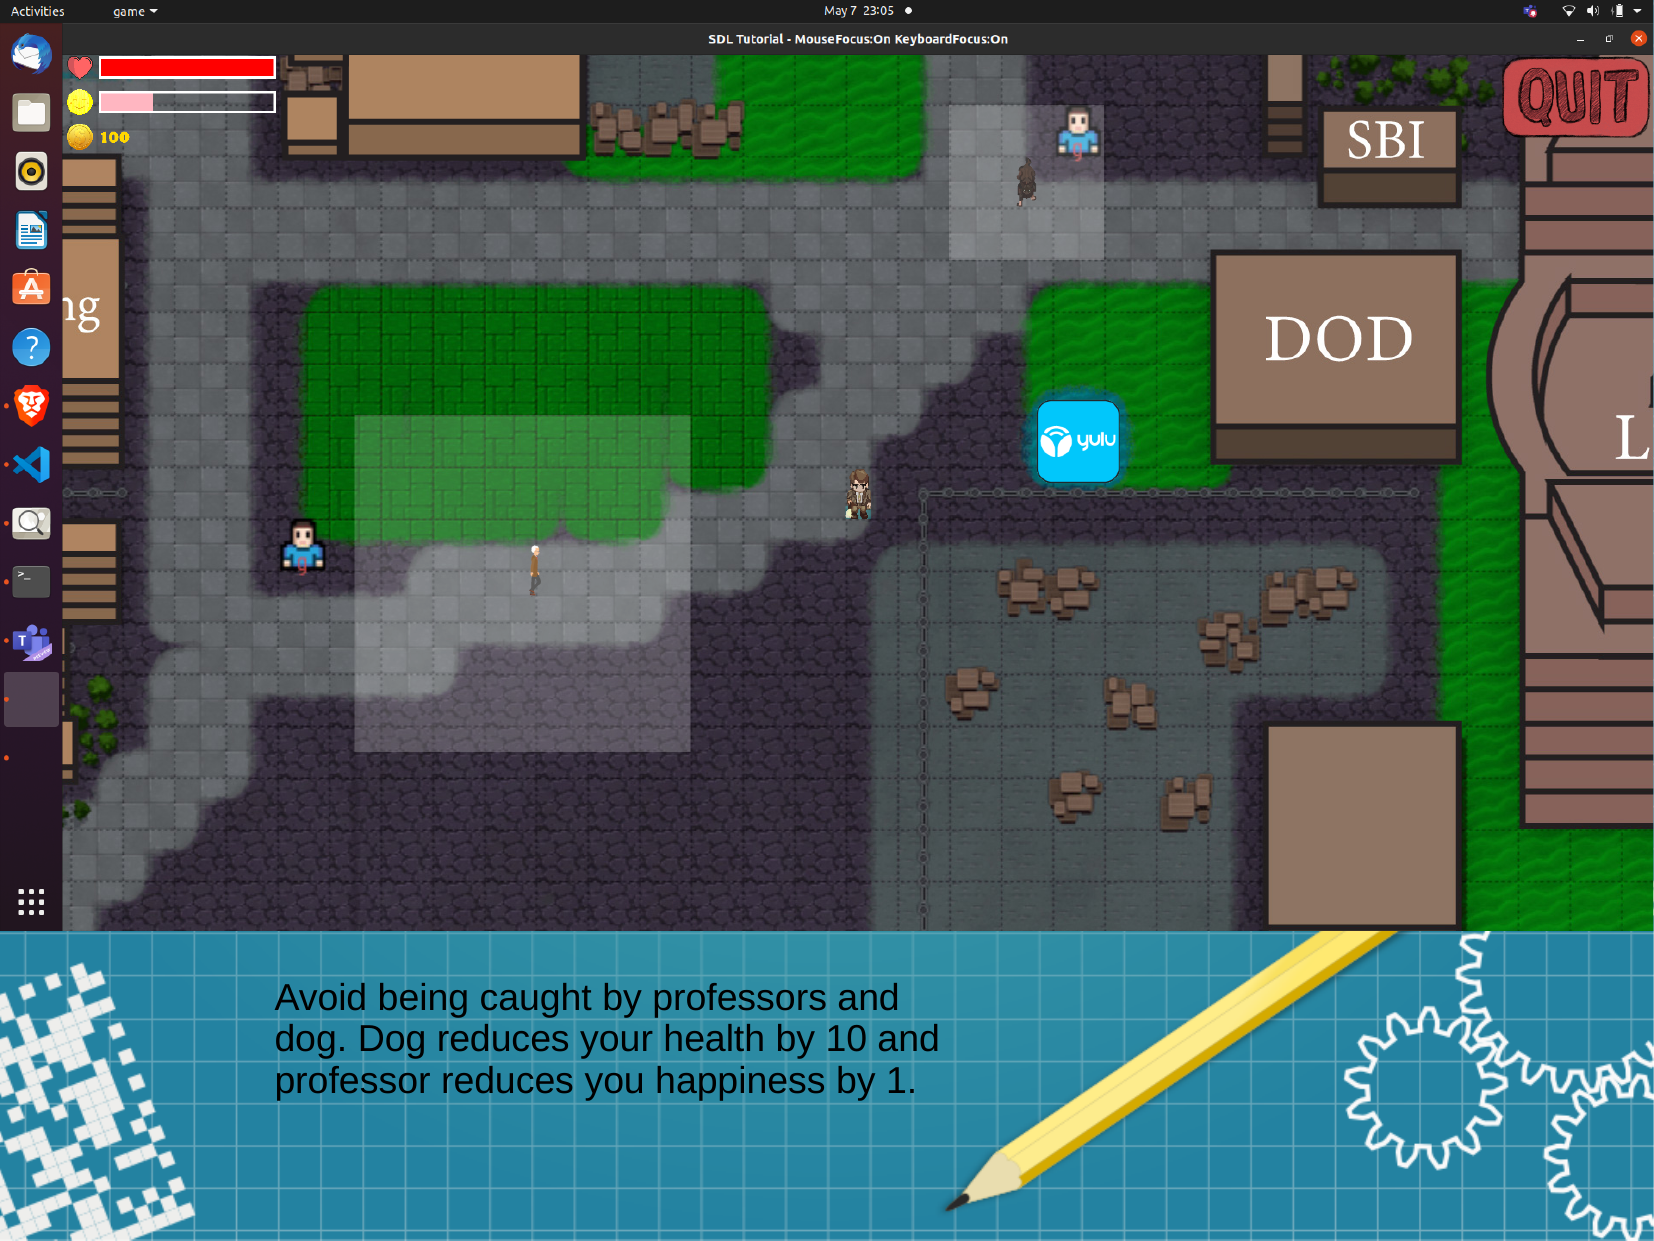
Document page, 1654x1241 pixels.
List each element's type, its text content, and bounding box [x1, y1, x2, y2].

text_box Avoid being caught by professors and dog. Dog reduces your health by 10 and professor reduces you happiness by 1. [259, 968, 969, 1110]
picture [0, 0, 1654, 1241]
